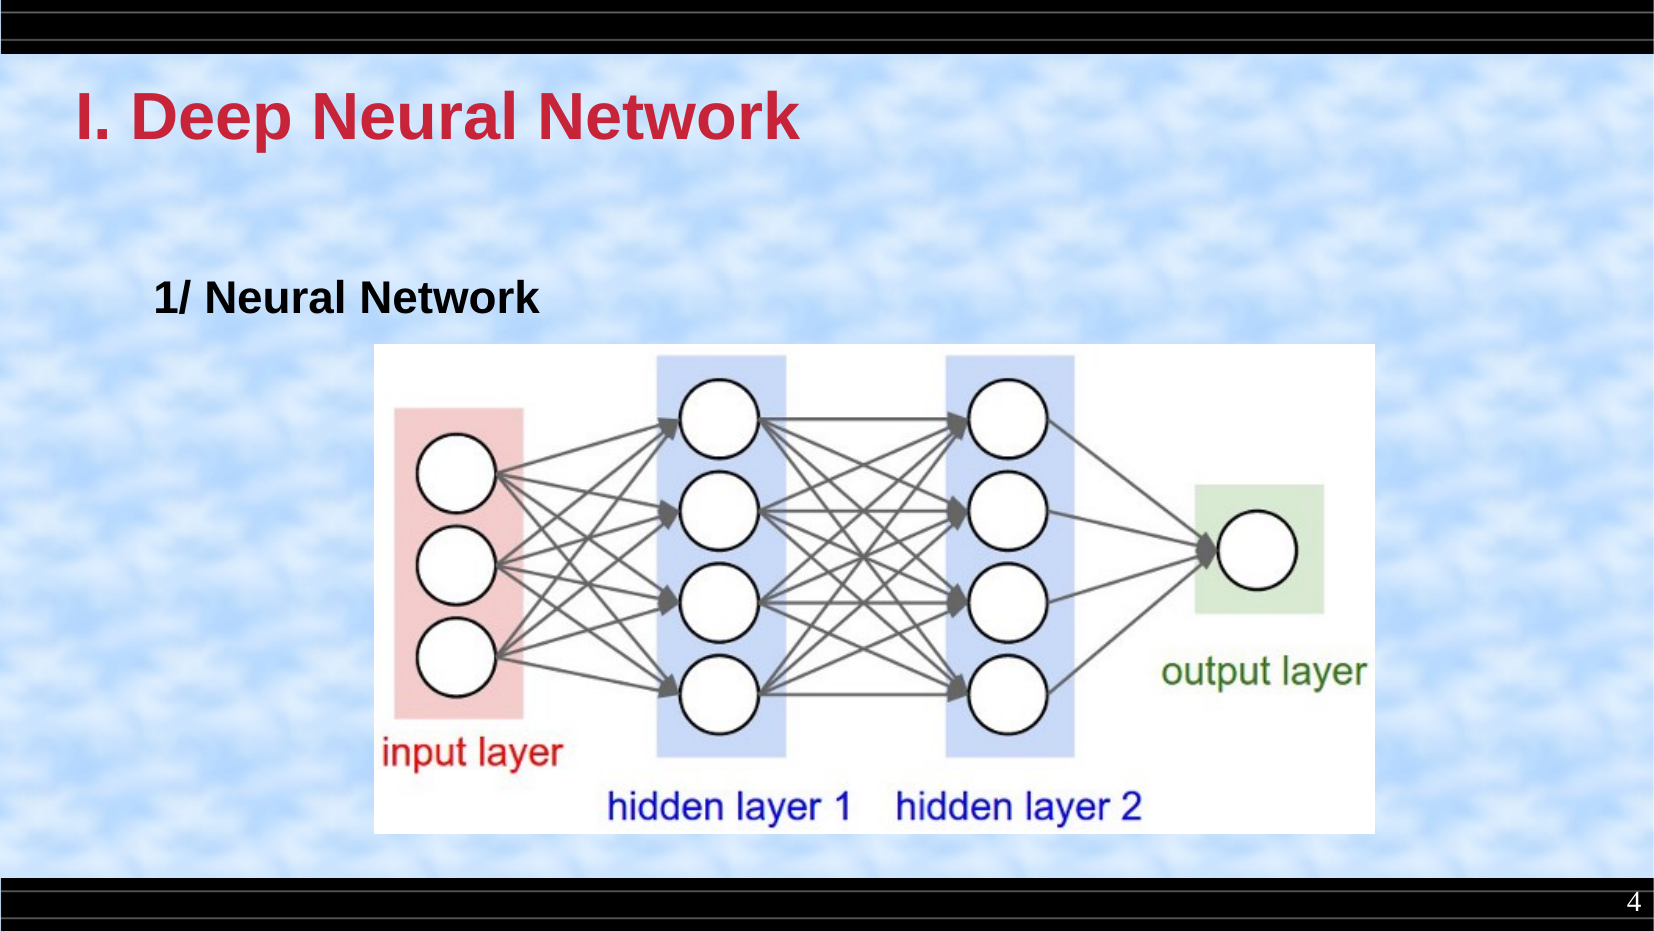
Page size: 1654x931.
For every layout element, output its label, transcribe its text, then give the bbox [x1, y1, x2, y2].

picture [0, 0, 1654, 931]
title I. Deep Neural Network [74, 74, 1091, 158]
list 1/ Neural Network [82, 271, 1571, 757]
